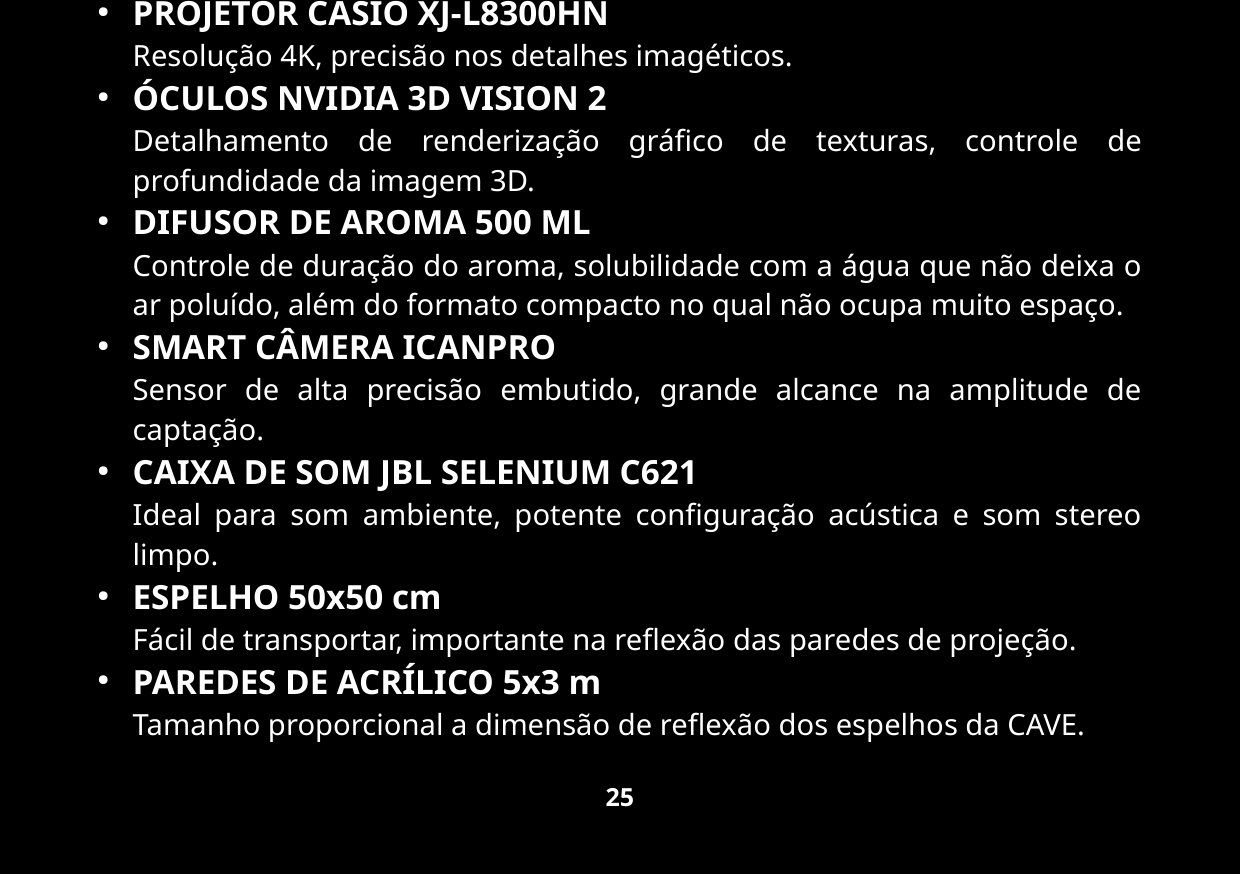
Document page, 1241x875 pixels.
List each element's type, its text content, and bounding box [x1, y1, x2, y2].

text_box PROJETOR CASIO XJ-L8300HN Resolução 4K, precisão nos detalhes imagéticos. ÓCULOS NVIDIA 3D VISION 2 Detalhamento de renderização gráfico de texturas, controle de profundidade da imagem 3D. DIFUSOR DE AROMA 500 ML Controle de duração do aroma, solubilidade com a água que não deixa o ar poluído, além do formato compacto no qual não ocupa muito espaço. SMART CÂMERA ICANPRO Sensor de alta precisão embutido, grande alcance na amplitude de captação. CAIXA DE SOM JBL SELENIUM C621 Ideal para som ambiente, potente configuração acústica e som stereo limpo. ESPELHO 50x50 cm Fácil de transportar, importante na reflexão das paredes de projeção. PAREDES DE ACRÍLICO 5x3 m Tamanho proporcional a dimensão de reflexão dos espelhos da CAVE. [82, 23, 1158, 711]
title 25 [602, 779, 638, 815]
